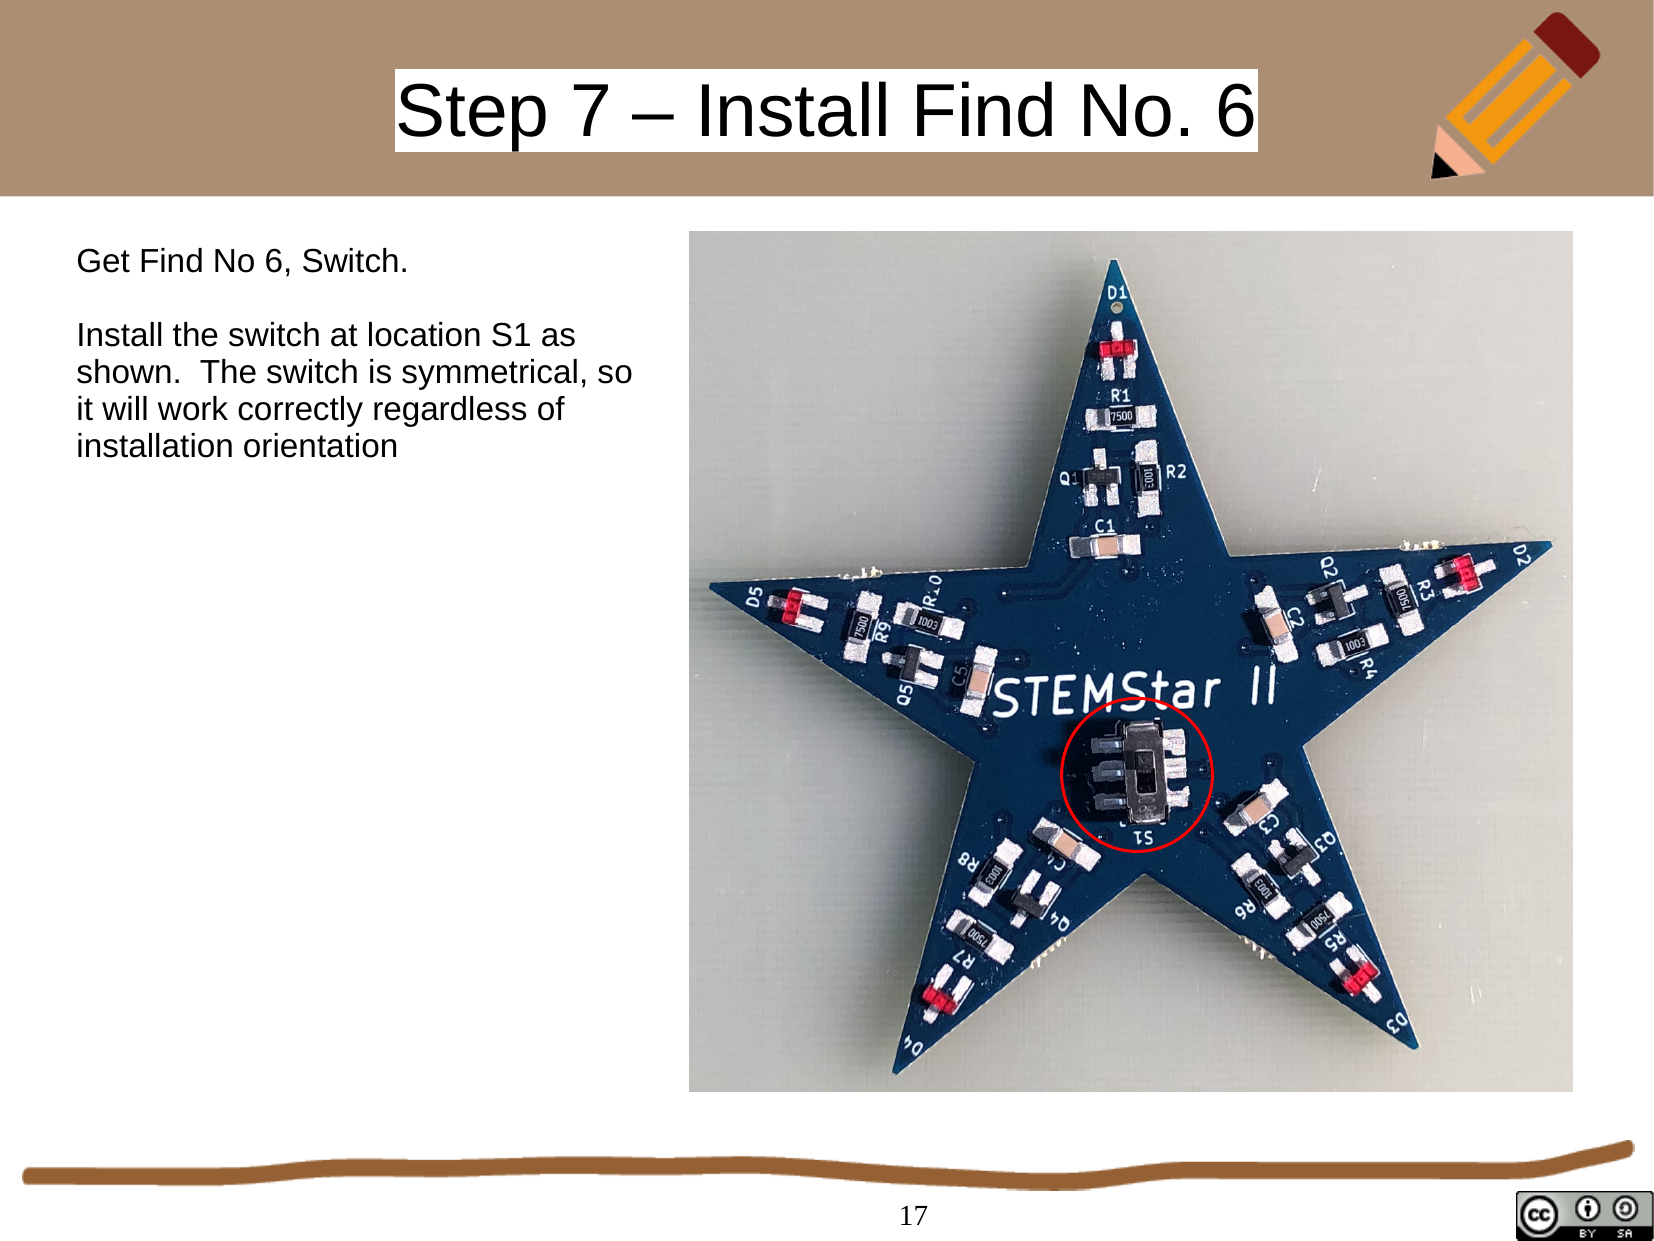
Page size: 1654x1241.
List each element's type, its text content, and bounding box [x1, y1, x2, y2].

text_box Get Find No 6, Switch. Install the switch at location S1 as shown. The switch is symmetrical, so it will work correctly regardless of installation orientation [26, 235, 674, 547]
title Step 7 – Install Find No. 6 [82, 49, 1571, 172]
picture [1430, 12, 1601, 181]
picture [22, 1140, 1654, 1241]
picture [689, 231, 1573, 1092]
